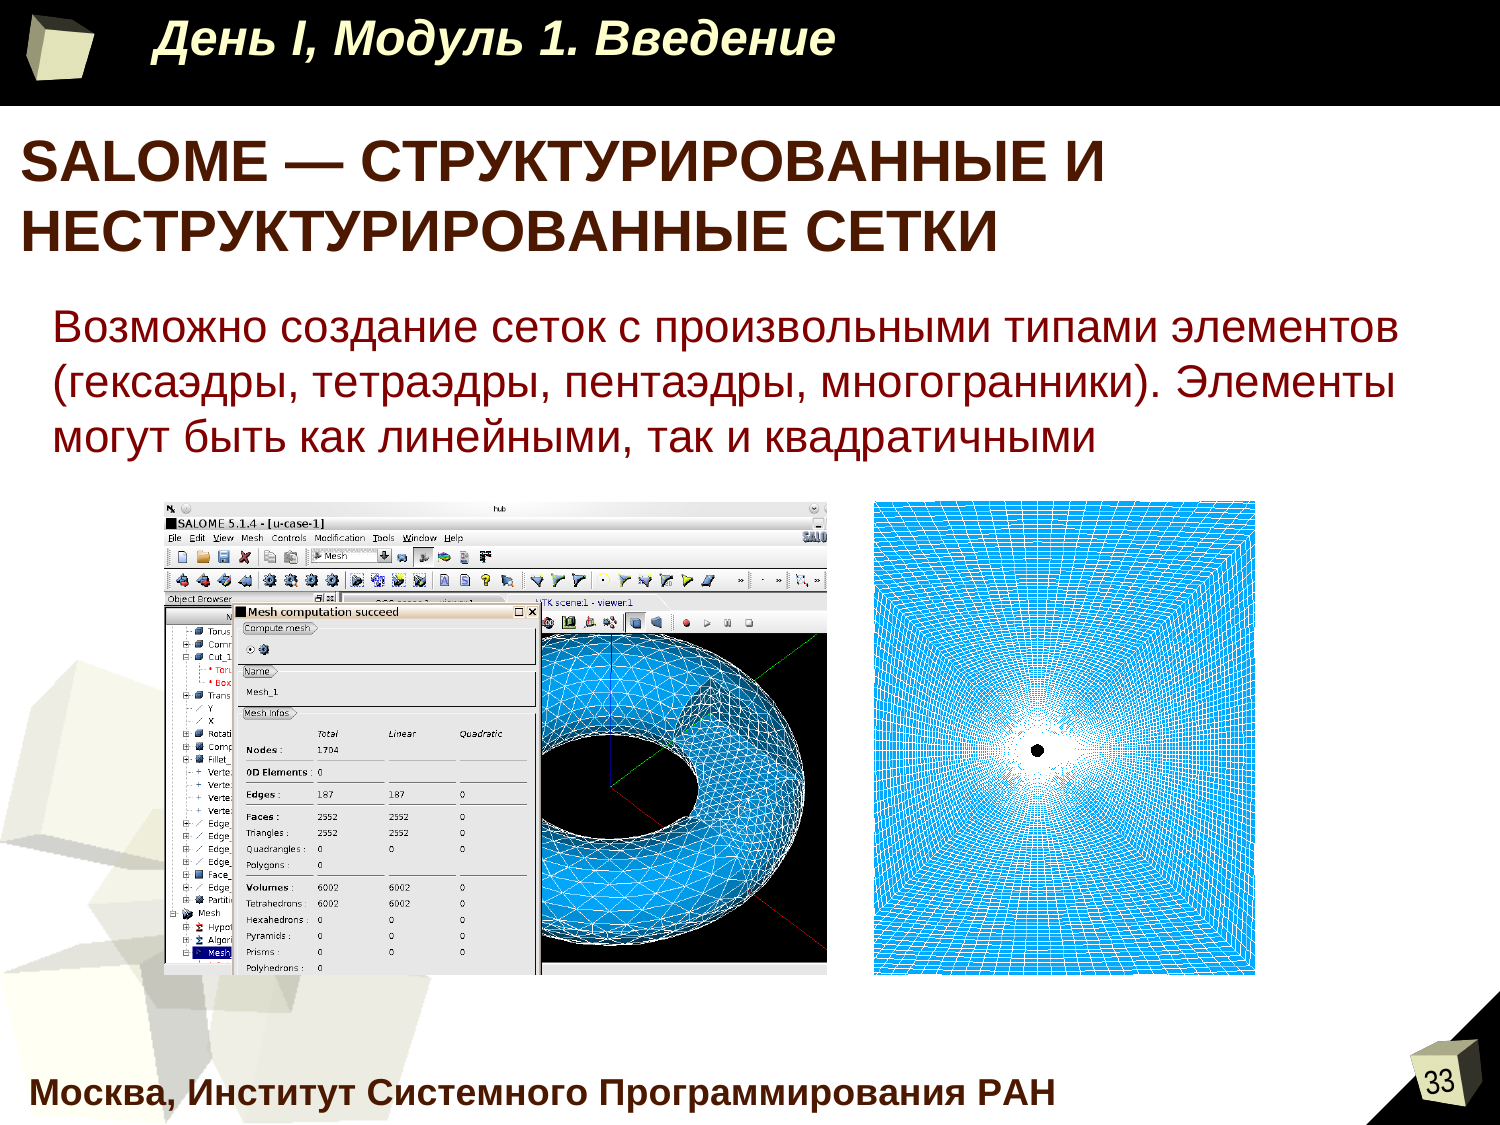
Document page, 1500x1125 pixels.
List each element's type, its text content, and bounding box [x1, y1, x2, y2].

picture [0, 501, 827, 1125]
picture [423, 1088, 433, 1102]
text_box SALOME — СТРУКТУРИРОВАННЫЕ И НЕСТРУКТУРИРОВАННЫЕ СЕТКИ [5, 115, 1500, 271]
picture [1055, 767, 1061, 776]
picture [1005, 715, 1094, 785]
text_box Возможно создание сеток с произвольными типами элементов (гексаэдры, тетраэдры, пентаэдры, многогранники). Элементы могут быть как линейными, так и квадратичными [38, 289, 1447, 470]
